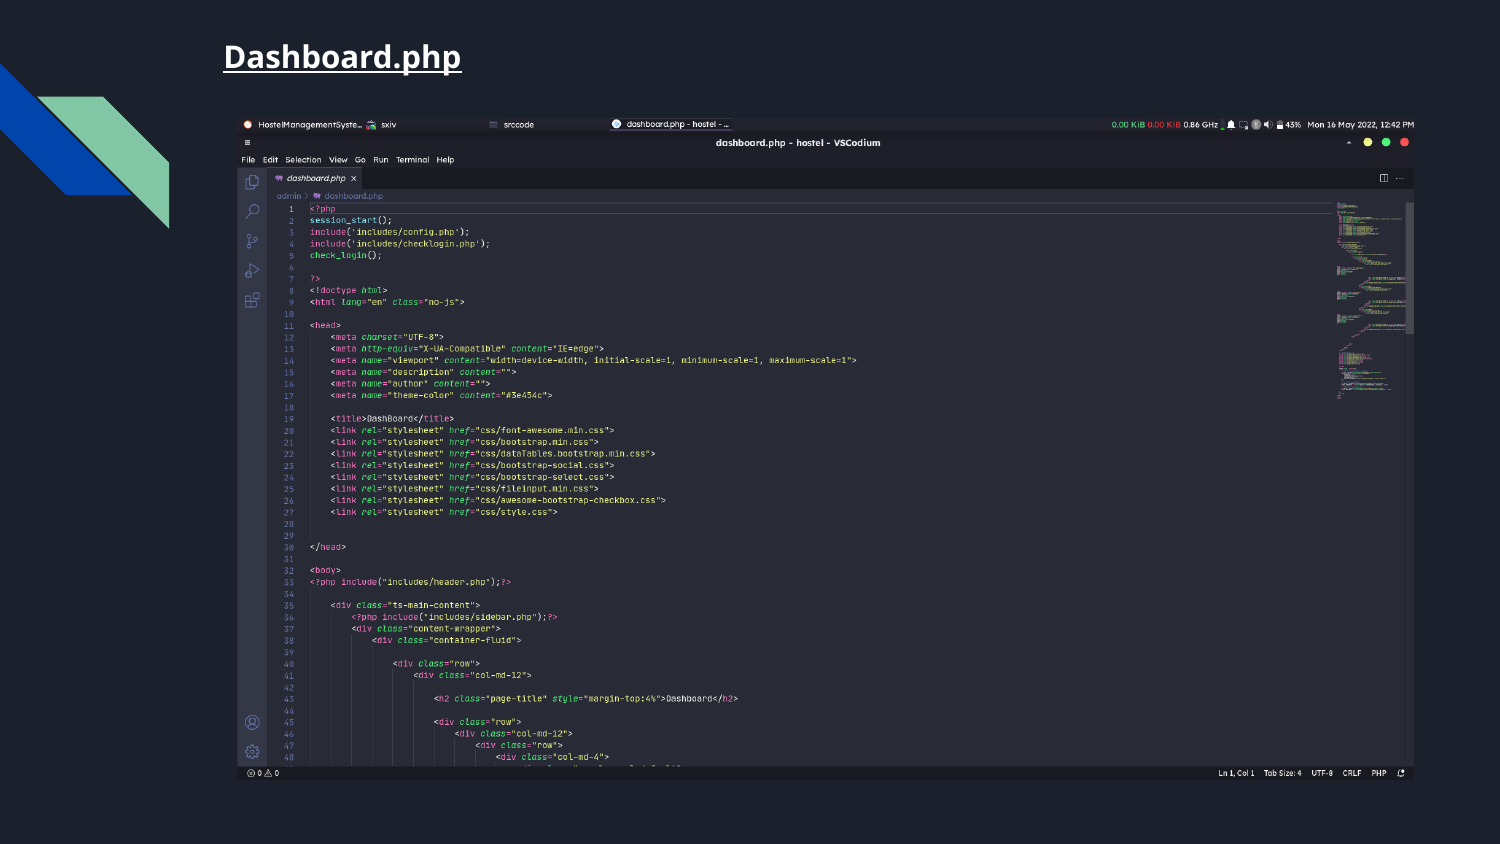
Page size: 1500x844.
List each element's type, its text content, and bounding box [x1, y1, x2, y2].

text_box Dashboard.php [208, 29, 557, 84]
picture [236, 118, 1415, 781]
